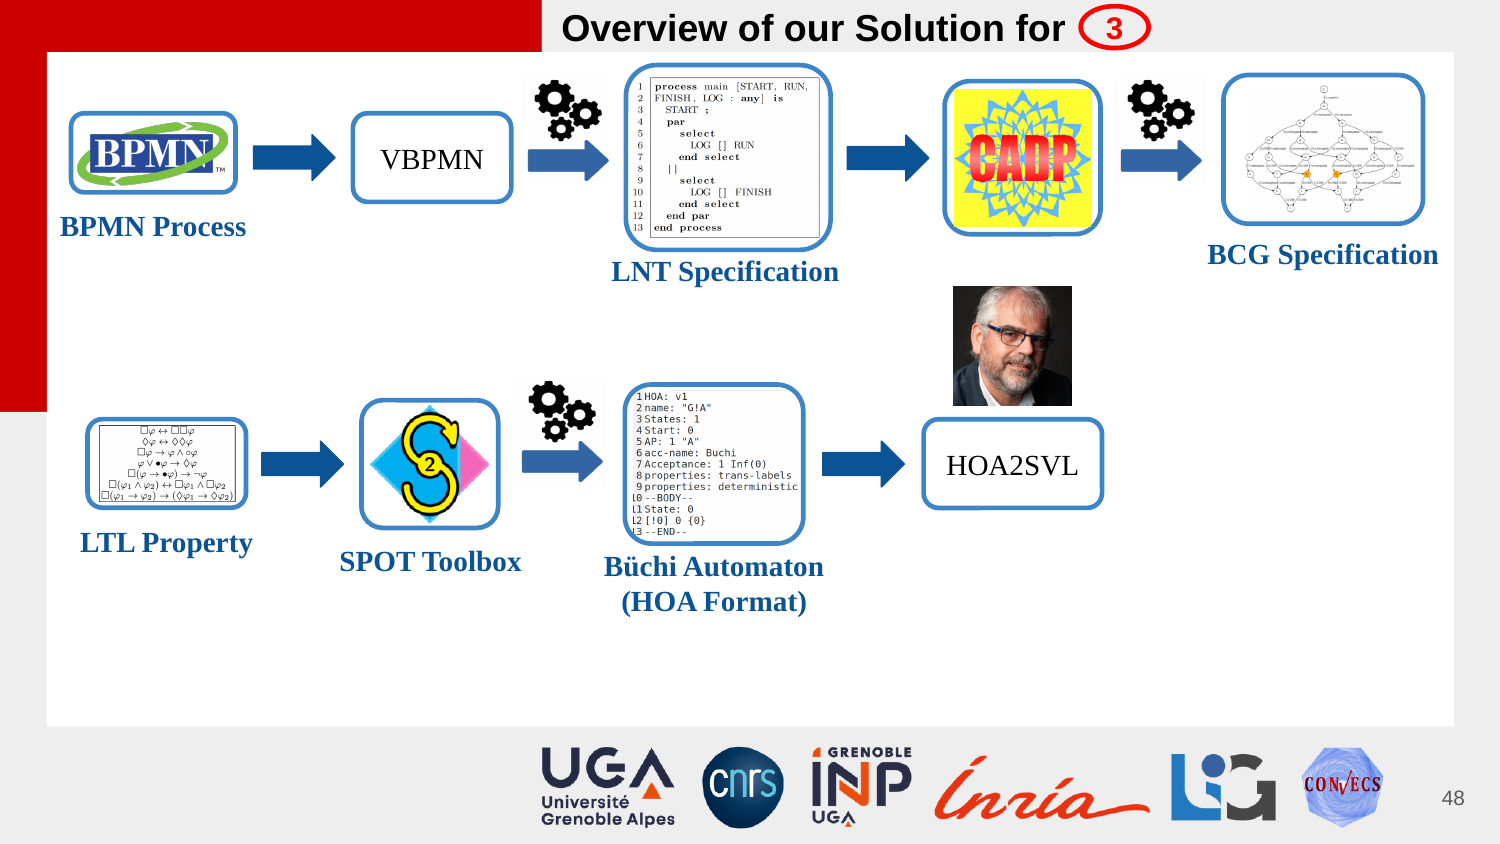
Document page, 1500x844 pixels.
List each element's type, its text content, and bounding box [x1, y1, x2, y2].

text_box SPOT Toolbox [290, 532, 572, 588]
text_box LNT Specification [588, 248, 863, 291]
picture [0, 0, 1500, 844]
text_box [822, 441, 905, 487]
slide_number <numéro> [1389, 764, 1480, 830]
text_box HOA2SVL [923, 419, 1103, 508]
text_box [253, 134, 335, 181]
text_box Overview of our Solution for [546, 0, 1441, 55]
text_box [847, 135, 929, 181]
text_box Büchi Automaton (HOA Format) [573, 555, 855, 610]
text_box LTL Property [26, 513, 308, 569]
text_box [261, 441, 344, 487]
text_box VBPMN [352, 113, 512, 202]
text_box BPMN Process [12, 197, 294, 252]
text_box 3 [1080, 6, 1149, 49]
text_box BCG Specification [1182, 225, 1464, 281]
